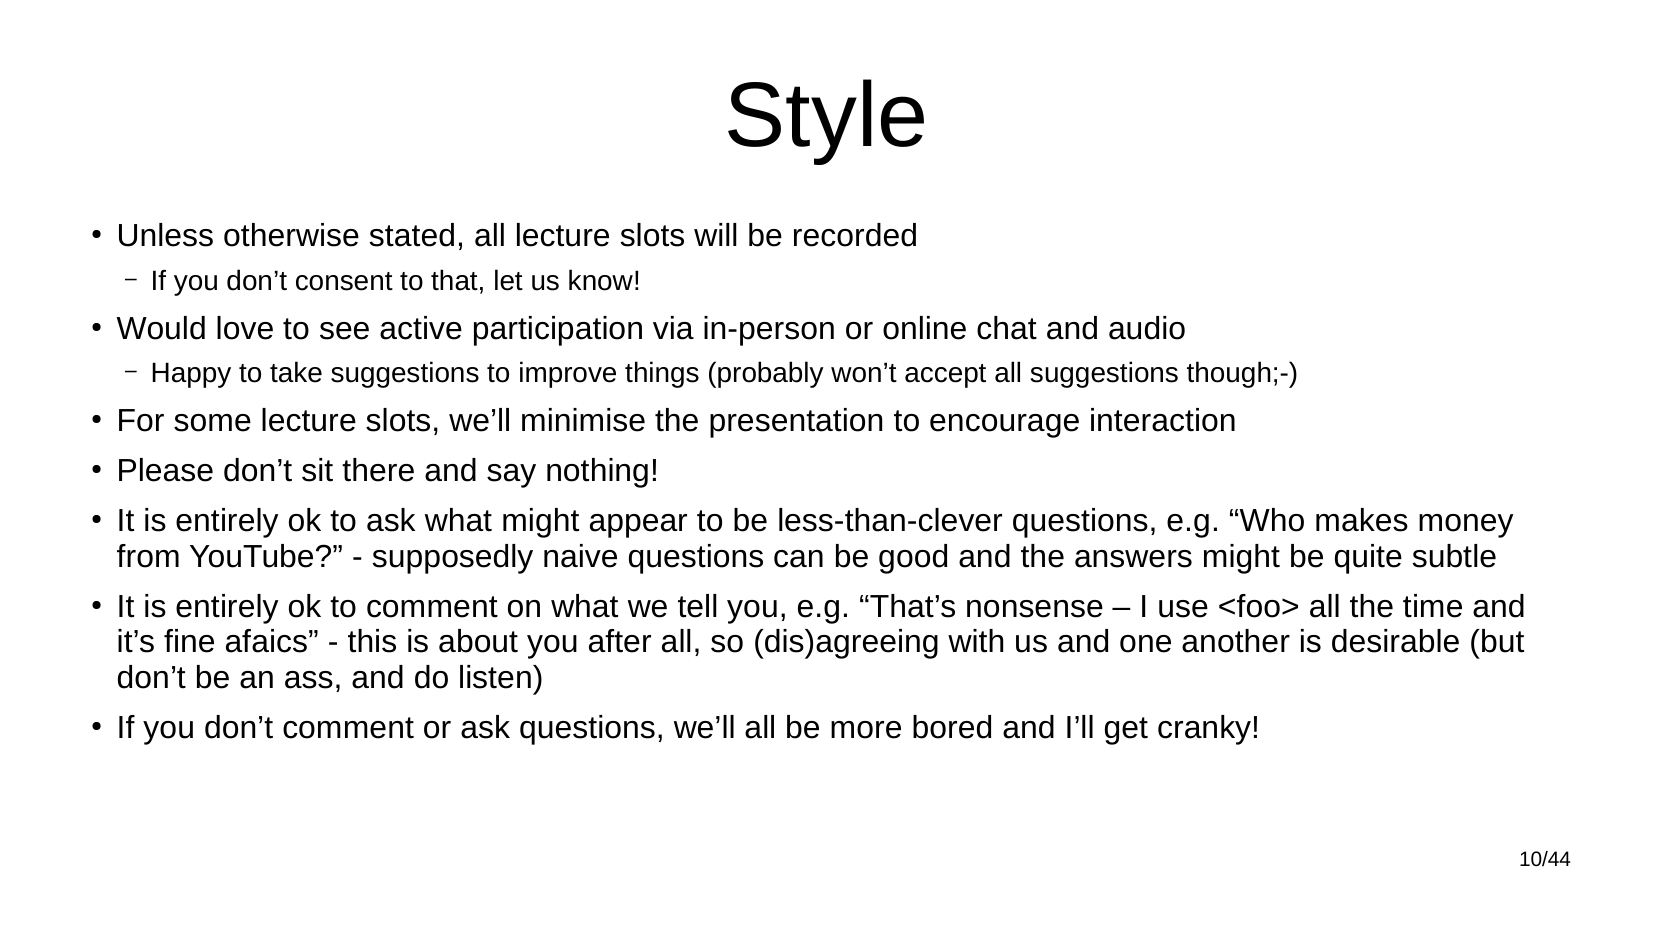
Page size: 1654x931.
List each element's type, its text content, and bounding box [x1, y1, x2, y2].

title Style [82, 37, 1571, 193]
list Unless otherwise stated, all lecture slots will be recorded If you don’t consent to that, let us know! Would love to see active participation via in-person or online chat and audio Happy to take suggestions to improve things (probably won’t accept all suggestions though;-) For some lecture slots, we’ll minimise the presentation to encourage interaction Please don’t sit there and say nothing! It is entirely ok to ask what might appear to be less-than-clever questions, e.g. “Who makes money from YouTube?” - supposedly naive questions can be good and the answers might be quite subtle It is entirely ok to comment on what we tell you, e.g. “That’s nonsense – I use <foo> all the time and it’s fine afaics” - this is about you after all, so (dis)agreeing with us and one another is desirable (but don’t be an ass, and do listen) If you don’t comment or ask questions, we’ll all be more bored and I’ll get cranky! [82, 217, 1571, 758]
